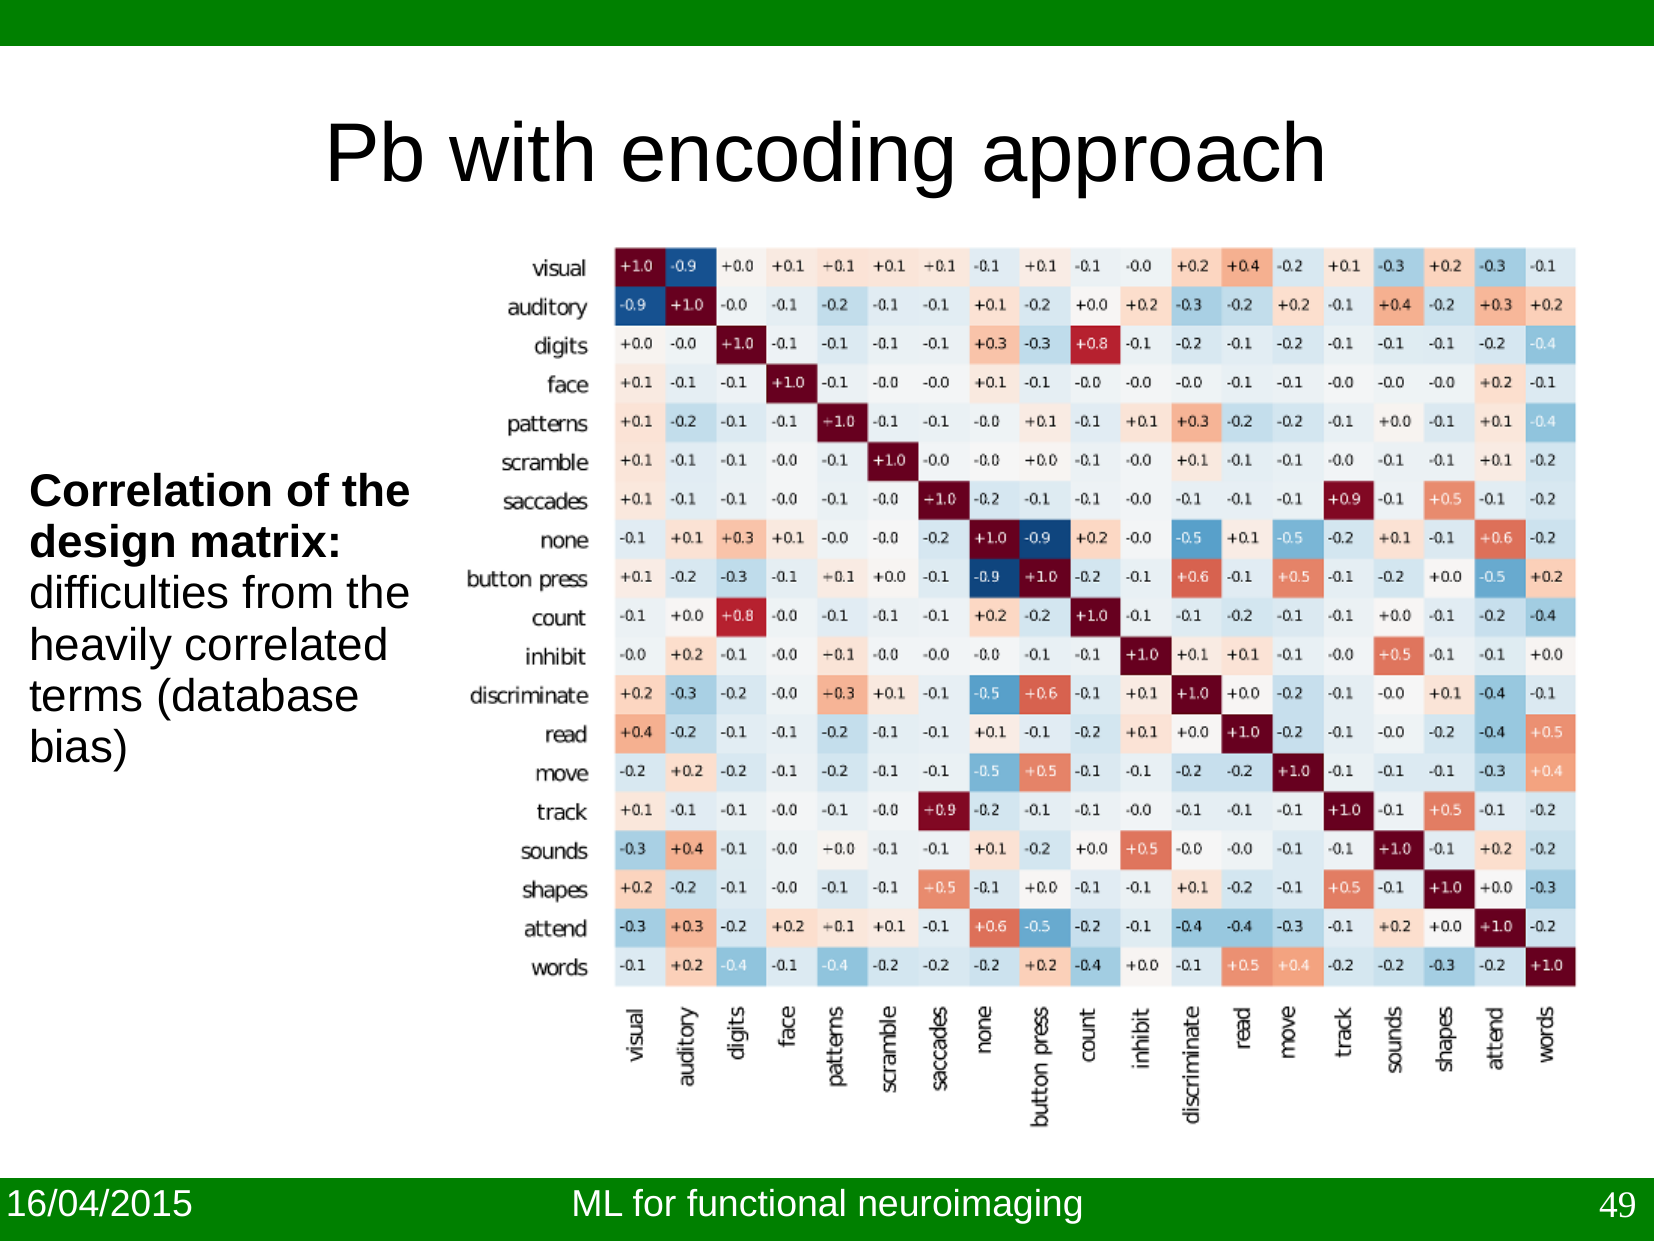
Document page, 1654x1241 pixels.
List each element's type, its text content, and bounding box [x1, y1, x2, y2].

picture [435, 234, 1636, 1171]
text_box Correlation of the design matrix: difficulties from the heavily correlated terms (database bias) [14, 457, 451, 781]
title Pb with encoding approach [82, 49, 1571, 257]
